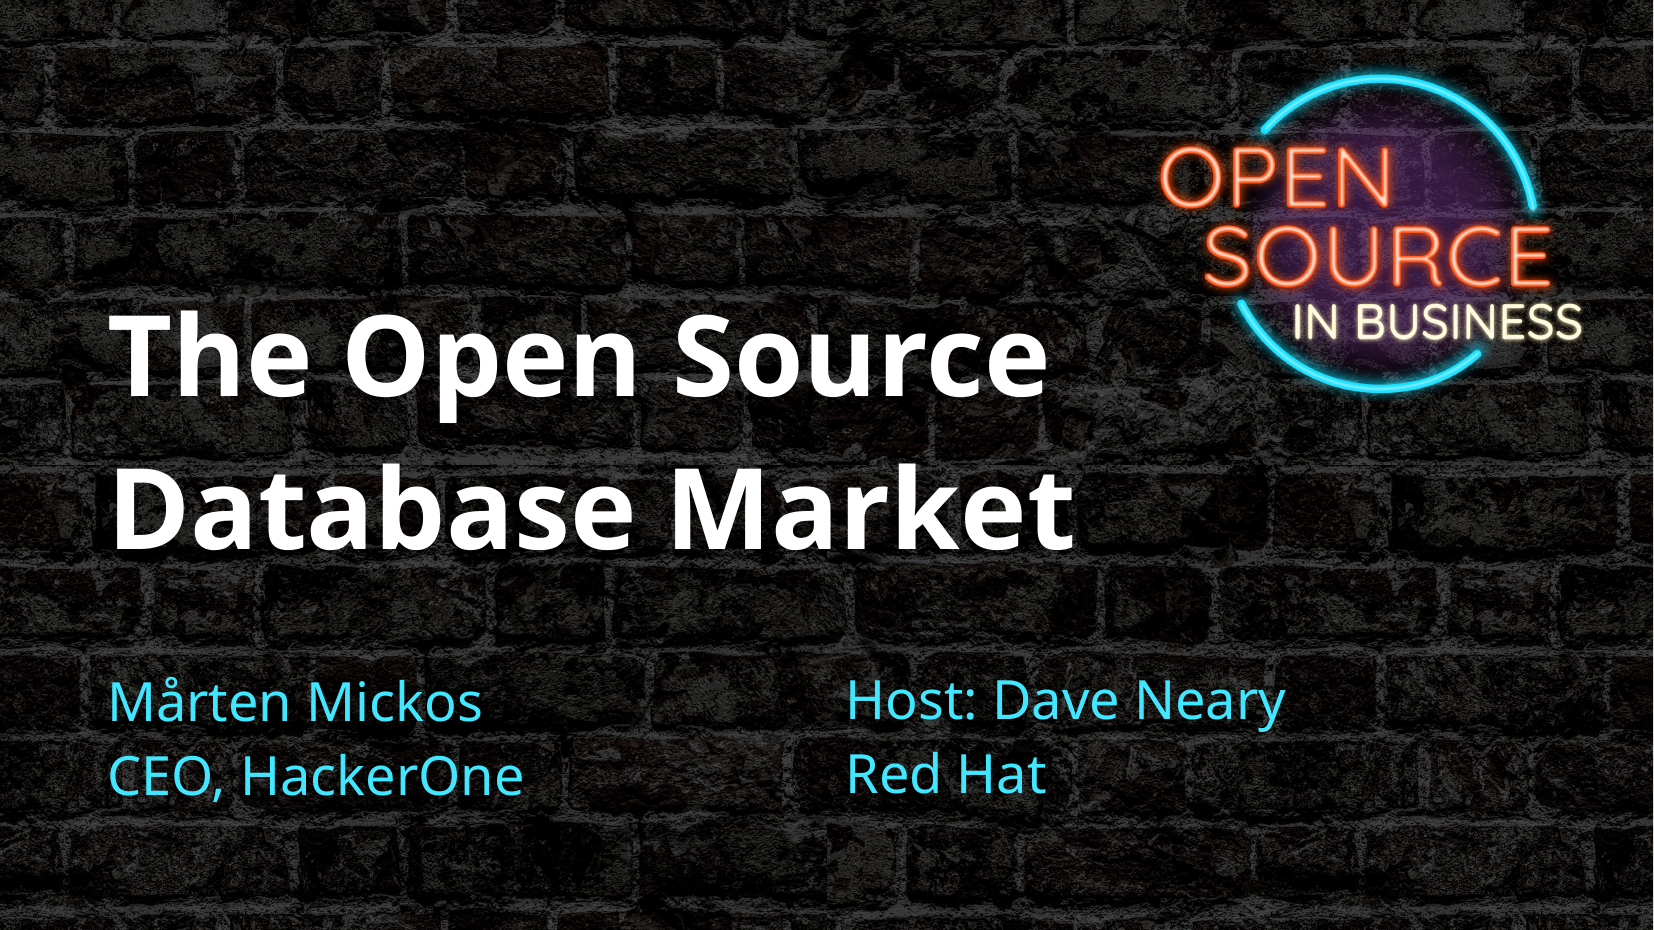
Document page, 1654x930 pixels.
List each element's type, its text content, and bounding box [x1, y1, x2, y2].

picture [0, 0, 1654, 930]
text_box Host: Dave Neary Red Hat [845, 650, 1563, 810]
subtitle Mårten Mickos CEO, HackerOne [107, 653, 825, 812]
title The Open Source Database Market [107, 154, 1546, 704]
